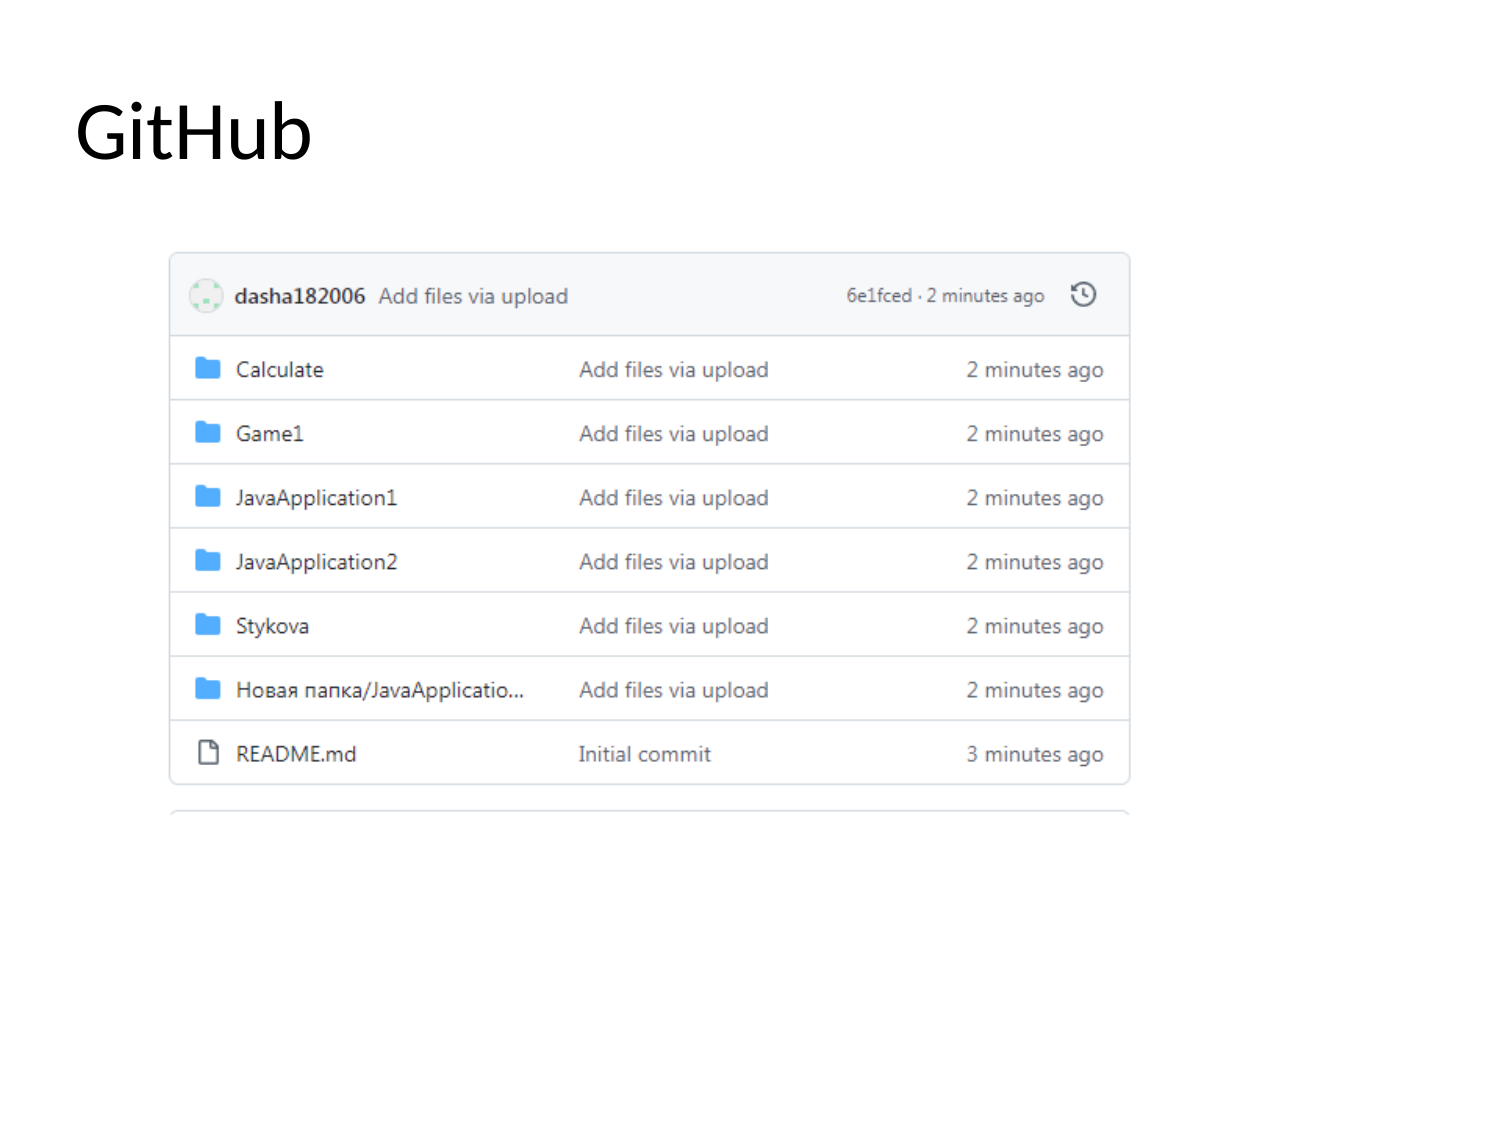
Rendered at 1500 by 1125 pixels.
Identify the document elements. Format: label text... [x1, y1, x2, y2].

picture [144, 246, 1134, 815]
title GitHub [75, 45, 1425, 233]
